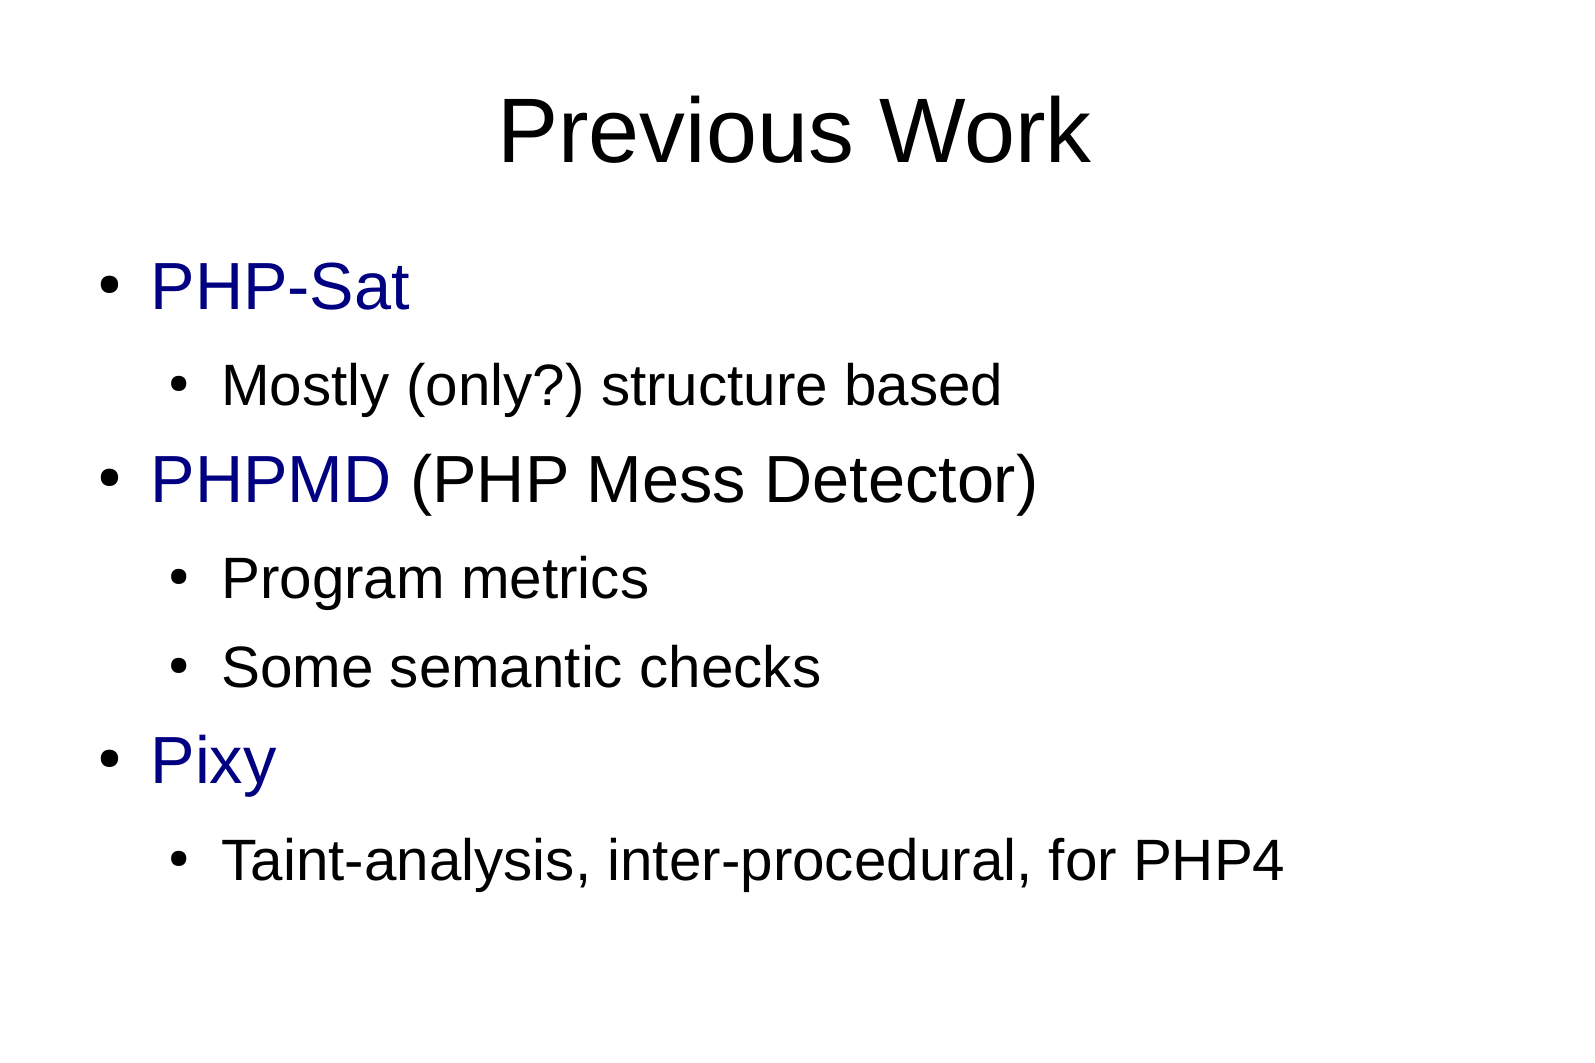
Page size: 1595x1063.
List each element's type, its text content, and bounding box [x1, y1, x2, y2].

title Previous Work [79, 49, 1515, 213]
list PHP-Sat Mostly (only?) structure based PHPMD (PHP Mess Detector) Program metrics Some semantic checks Pixy Taint-analysis, inter-procedural, for PHP4 [79, 248, 1515, 936]
